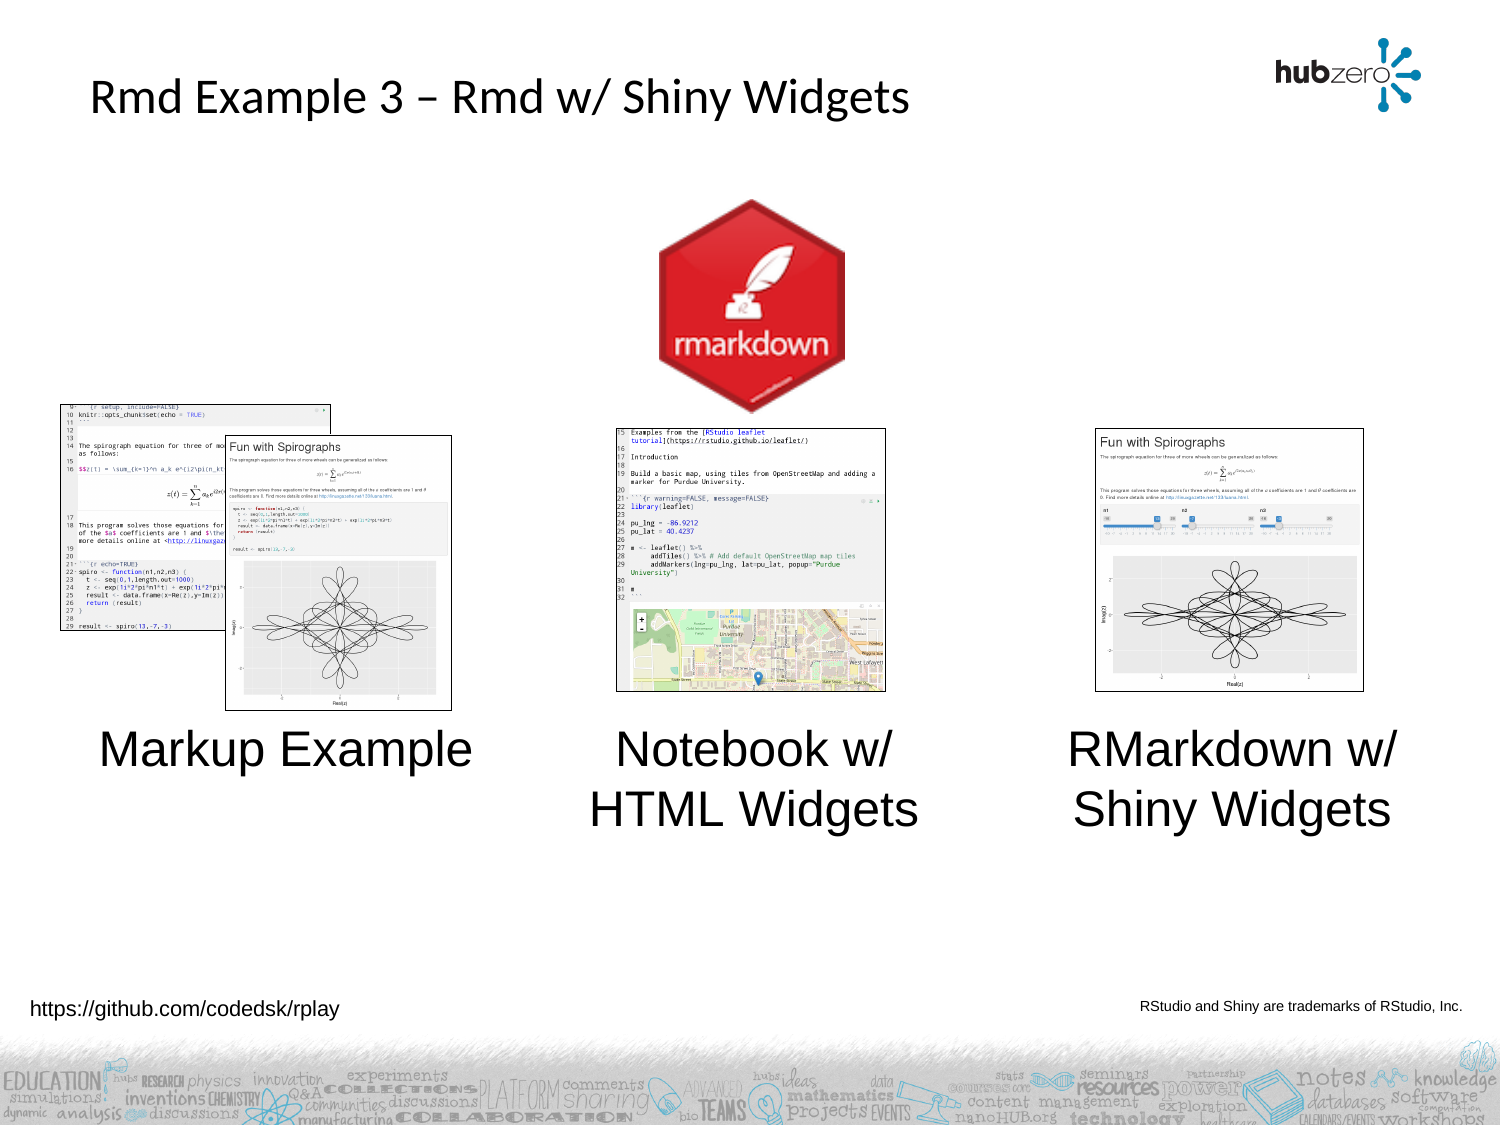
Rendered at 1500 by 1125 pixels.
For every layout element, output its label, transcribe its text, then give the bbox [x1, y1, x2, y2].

text_box Markup Example [83, 709, 489, 785]
picture [60, 404, 452, 711]
picture [1272, 35, 1424, 44]
picture [616, 428, 886, 692]
text_box Notebook w/ HTML Widgets [573, 709, 933, 845]
title Rmd Example 3 – Rmd w/ Shiny Widgets [75, 44, 1426, 144]
picture [1095, 428, 1364, 692]
picture [0, 1034, 1500, 1125]
text_box https://github.com/codedsk/rplay [15, 986, 356, 1047]
text_box RStudio and Shiny are trademarks of RStudio, Inc. [1125, 990, 1478, 1023]
text_box RMarkdown w/ Shiny Widgets [1052, 709, 1413, 845]
picture [659, 199, 845, 414]
